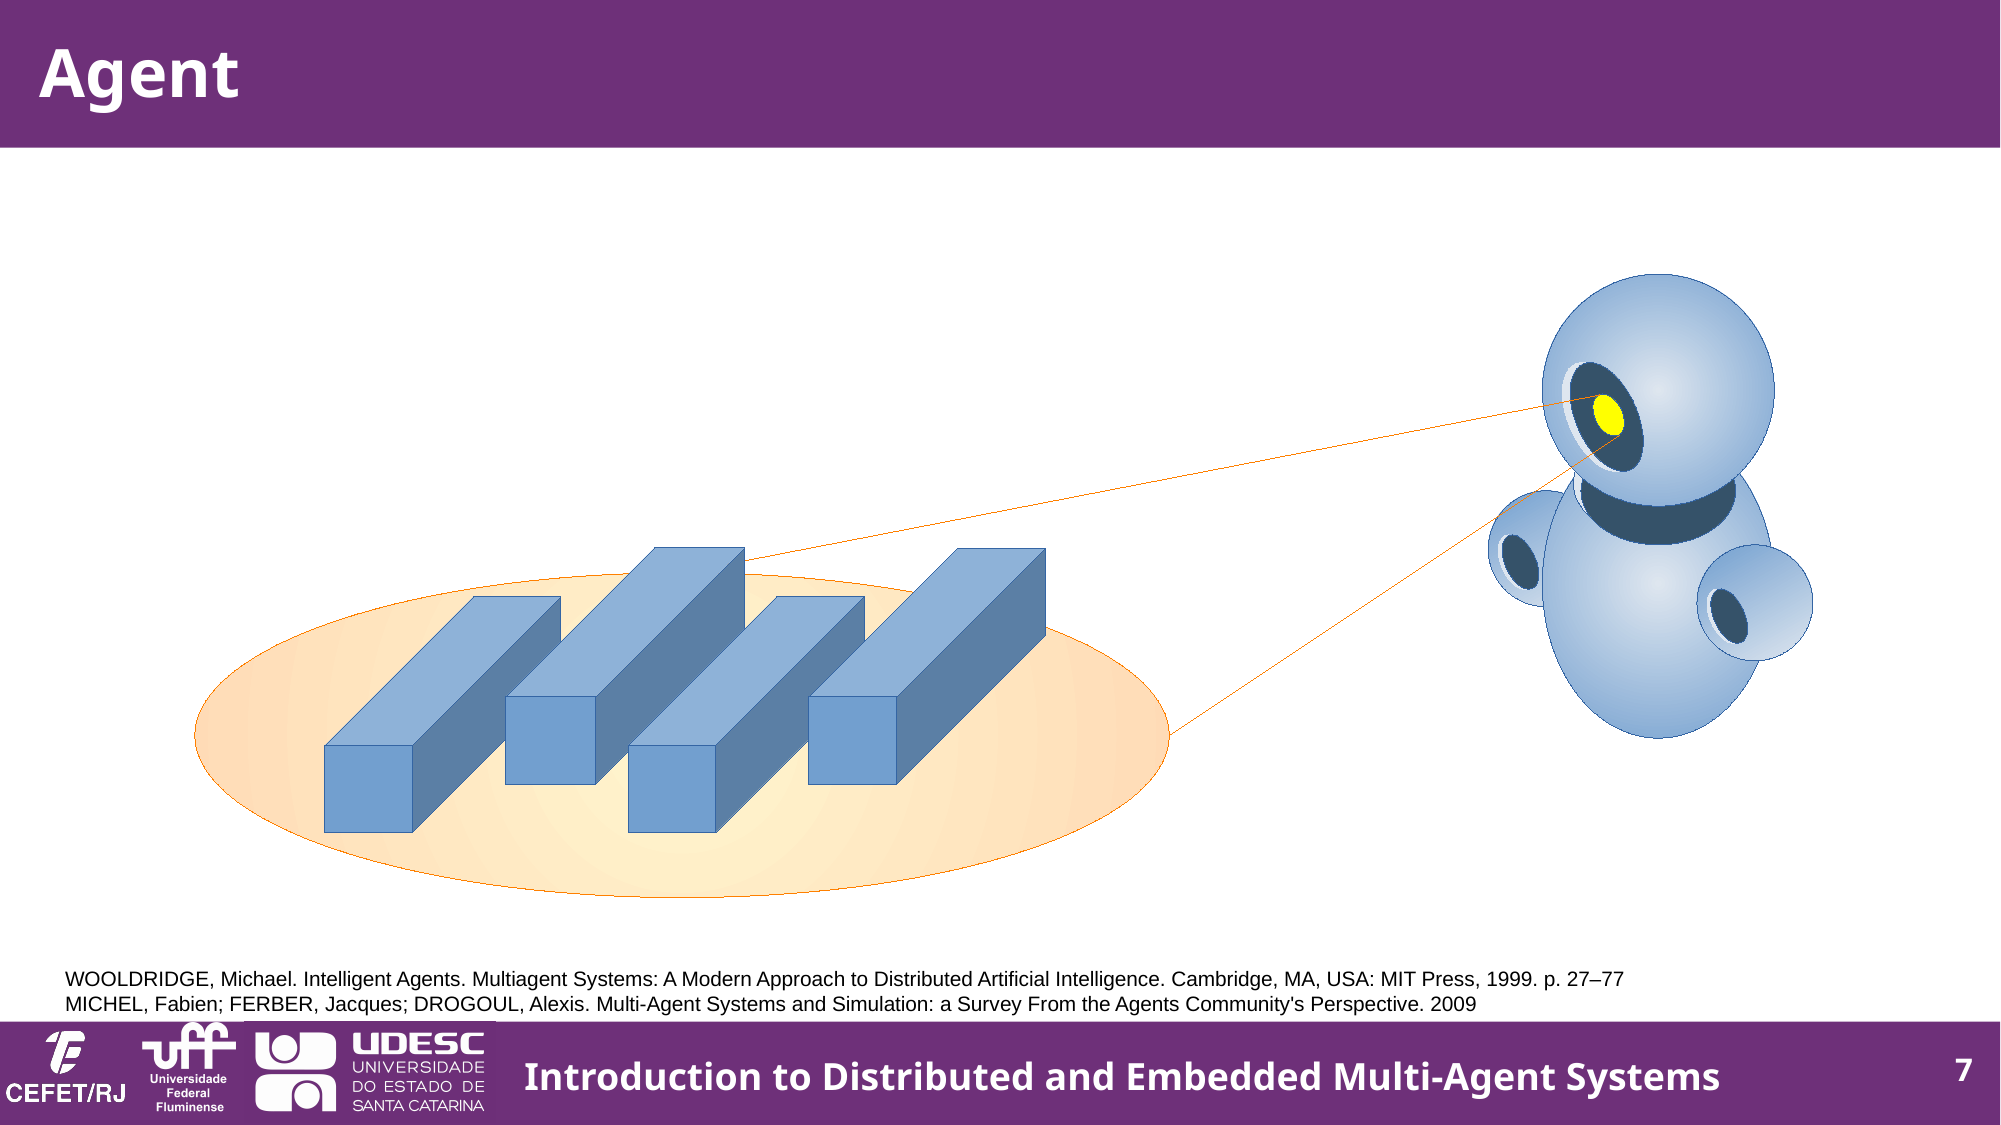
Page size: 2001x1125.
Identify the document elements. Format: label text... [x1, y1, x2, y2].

picture [6, 1009, 125, 1125]
text_box [194, 549, 1170, 898]
text_box WOOLDRIDGE, Michael. Intelligent Agents. Multiagent Systems: A Modern Approach to Distributed Artificial Intelligence. Cambridge, MA, USA: MIT Press, 1999. p. 27–77 MICHEL, Fabien; FERBER, Jacques; DROGOUL, Alexis. Multi-Agent Systems and Simulation: a Survey From the Agents Community's Perspective. 2009 [50, 958, 1969, 1024]
text_box Agent [25, 23, 1999, 119]
picture [244, 1024, 496, 1123]
picture [141, 1024, 237, 1117]
text_box [1488, 274, 1813, 739]
